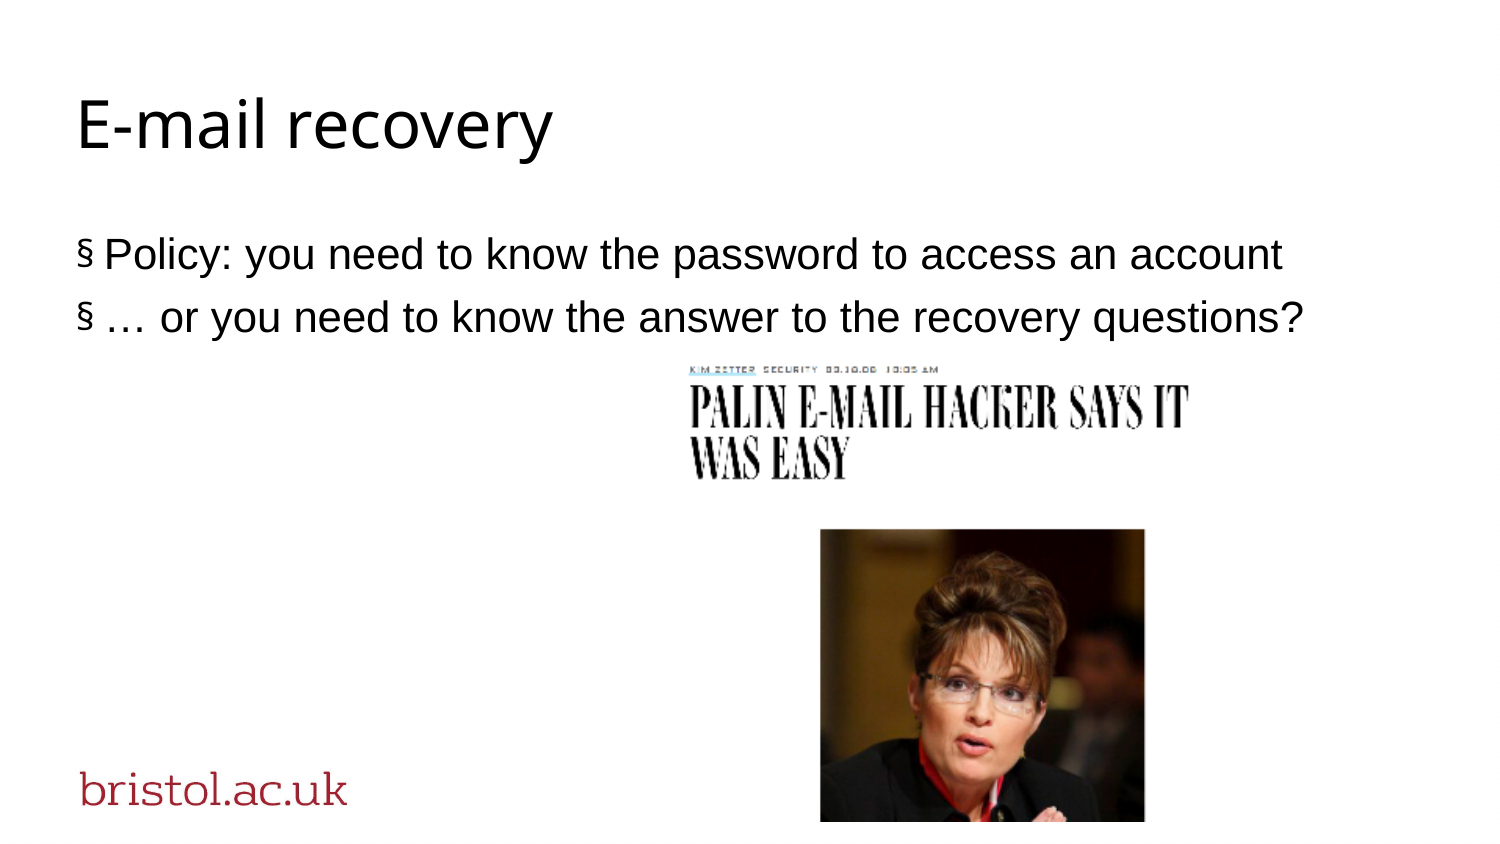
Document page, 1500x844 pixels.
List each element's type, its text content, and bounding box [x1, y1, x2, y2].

picture [664, 348, 1215, 822]
title E-mail recovery [60, 44, 1440, 209]
list Policy: you need to know the password to access an account … or you need to know the answer to the recovery questions? [60, 224, 1440, 699]
